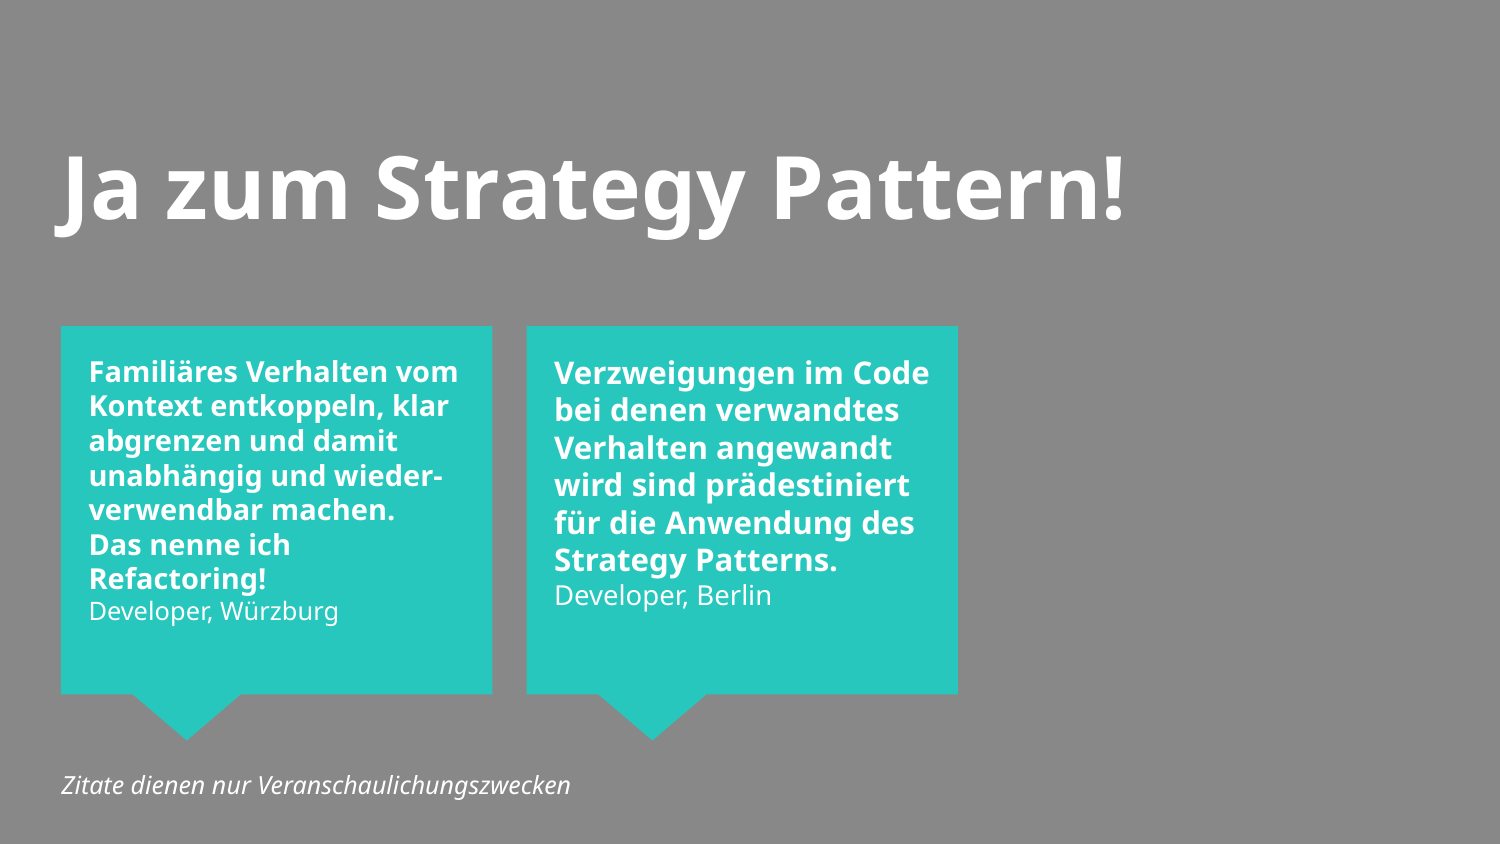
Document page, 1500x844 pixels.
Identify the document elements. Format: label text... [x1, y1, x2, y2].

title Ja zum Strategy Pattern! [46, 116, 1461, 285]
title Familiäres Verhalten vom Kontext entkoppeln, klar abgrenzen und damit unabhängig und wieder- verwendbar machen. Das nenne ich Refactoring! Developer, Würzburg [73, 338, 481, 668]
text_box [60, 326, 493, 741]
title Verzweigungen im Code bei denen verwandtes Verhalten angewandt wird sind prädestiniert für die Anwendung des Strategy Patterns. Developer, Berlin [539, 338, 947, 668]
text_box [526, 326, 958, 741]
text_box Zitate dienen nur Veranschaulichungszwecken [46, 763, 1071, 806]
